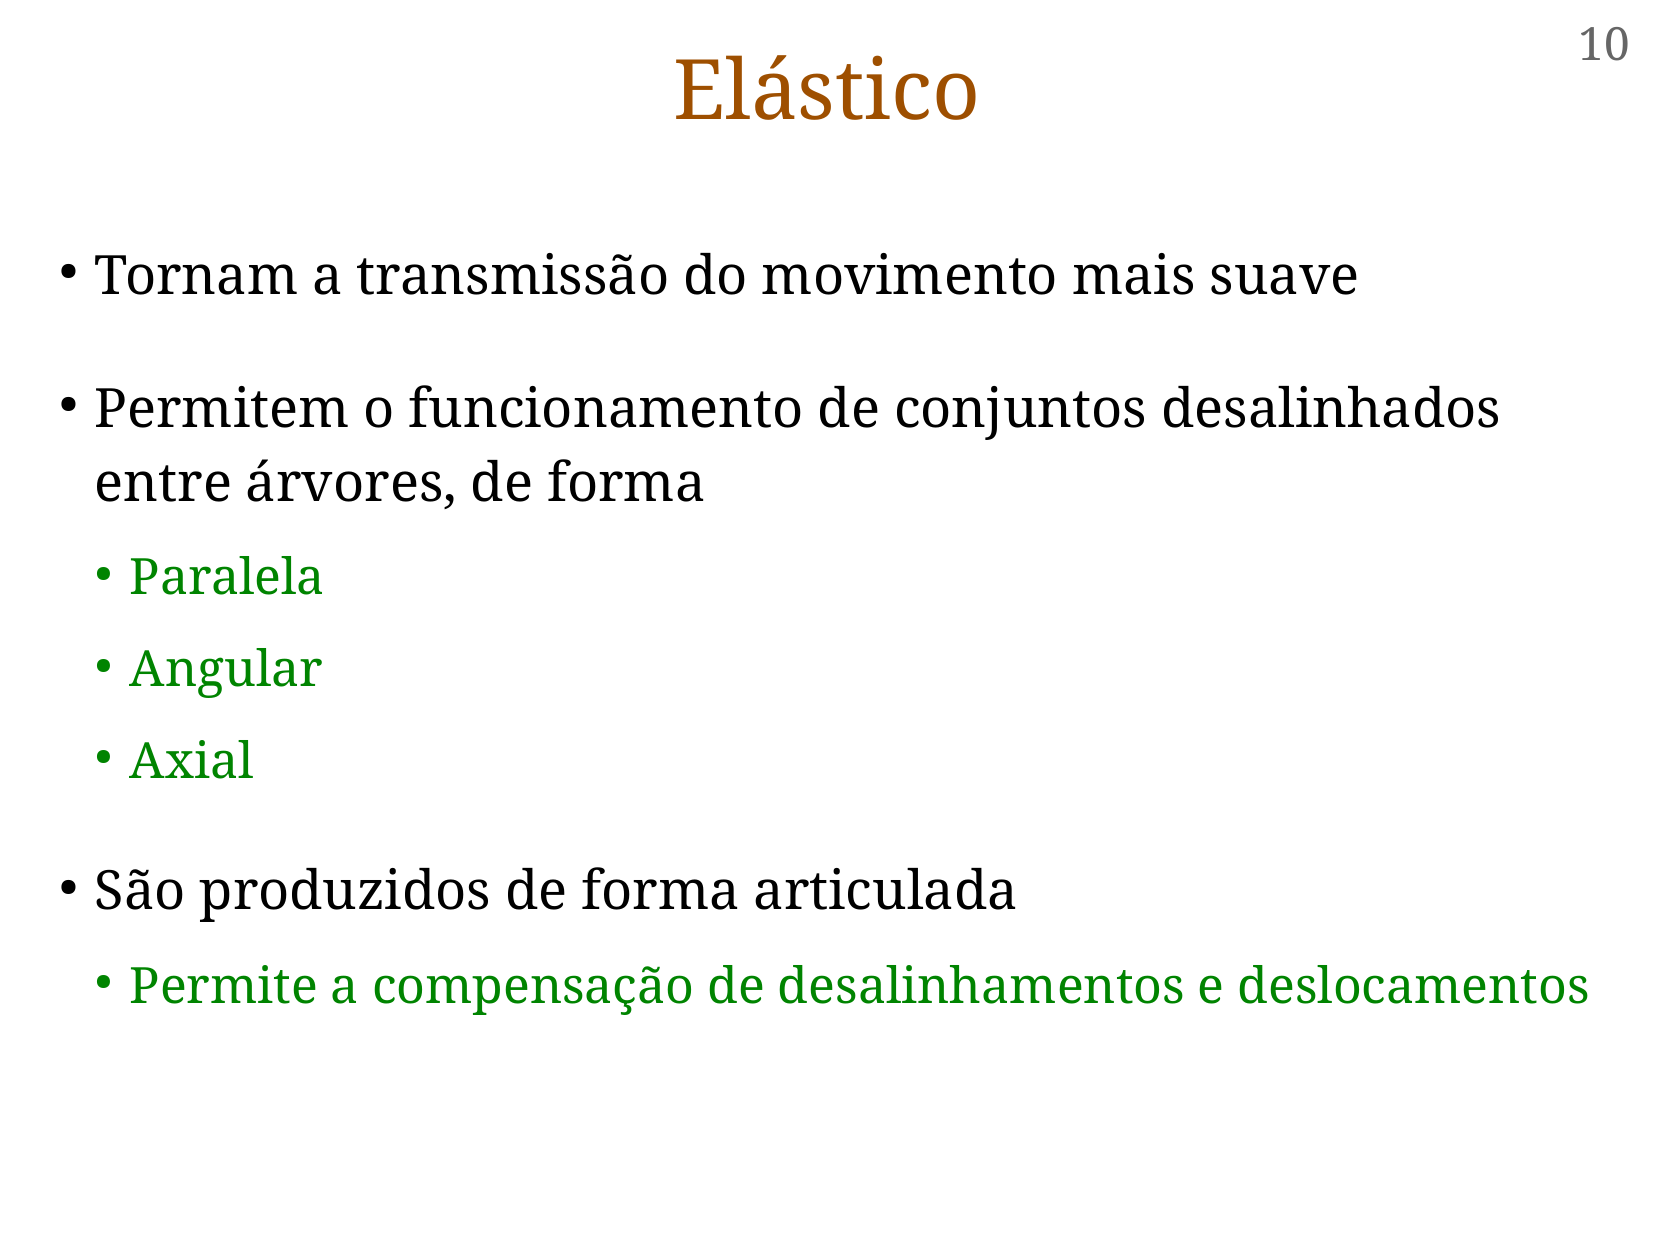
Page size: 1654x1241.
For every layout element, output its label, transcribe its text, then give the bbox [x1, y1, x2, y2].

title Elástico [59, 29, 1595, 148]
list Tornam a transmissão do movimento mais suave Permitem o funcionamento de conjuntos desalinhados entre árvores, de forma Paralela Angular Axial São produzidos de forma articulada Permite a compensação de desalinhamentos e deslocamentos [59, 236, 1595, 1211]
